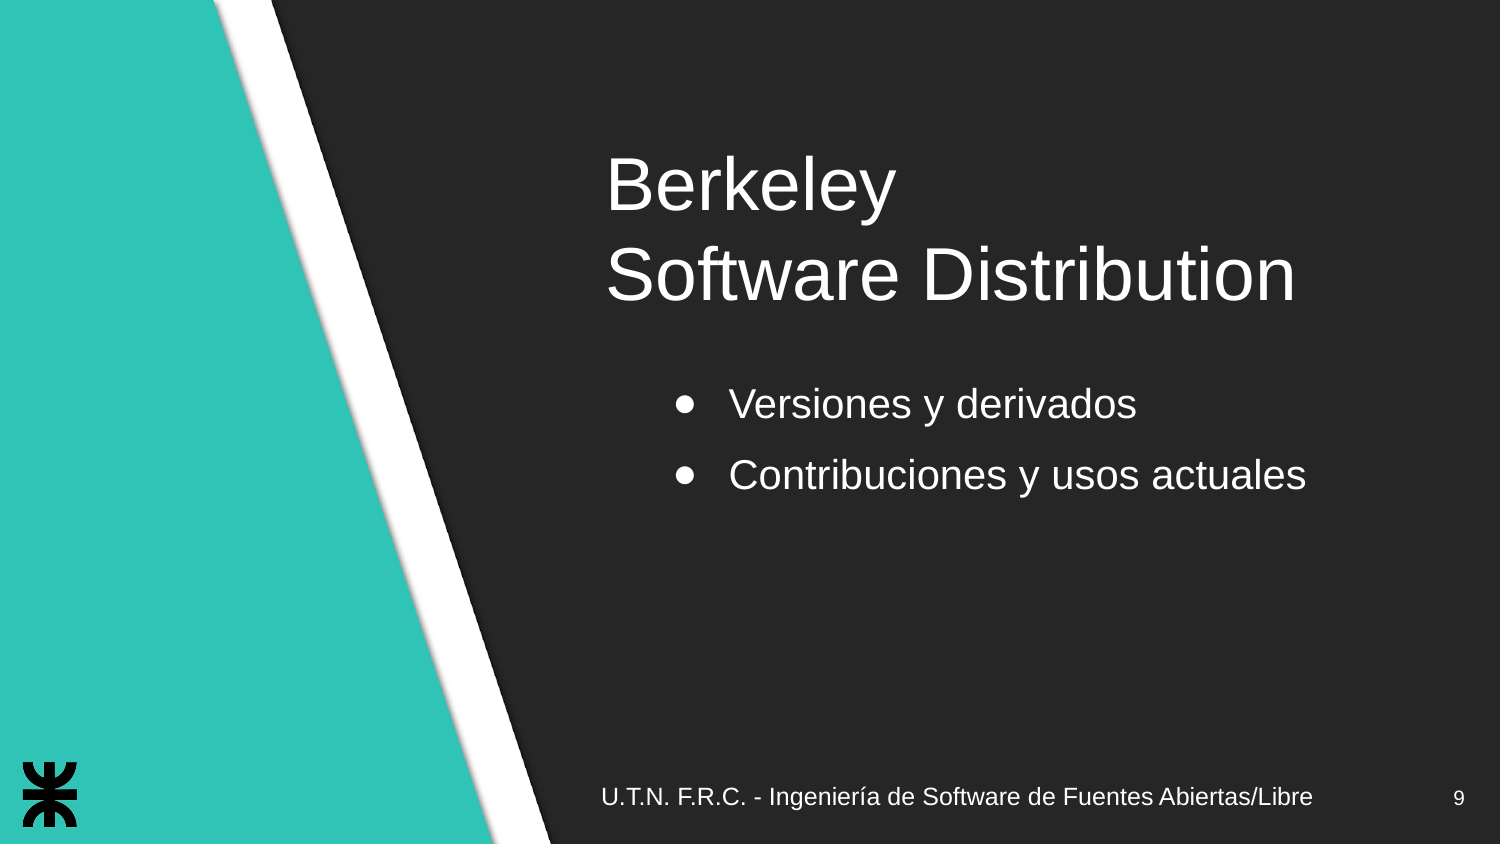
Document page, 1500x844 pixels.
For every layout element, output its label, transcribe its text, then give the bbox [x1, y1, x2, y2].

title Berkeley Software Distribution [590, 65, 1326, 387]
subtitle Versiones y derivados Contribuciones y usos actuales [638, 362, 1454, 684]
slide_number <number> [1454, 764, 1480, 830]
picture [0, 0, 1500, 844]
title U.T.N. F.R.C. - Ingeniería de Software de Fuentes Abiertas/Libre [462, 748, 1454, 843]
